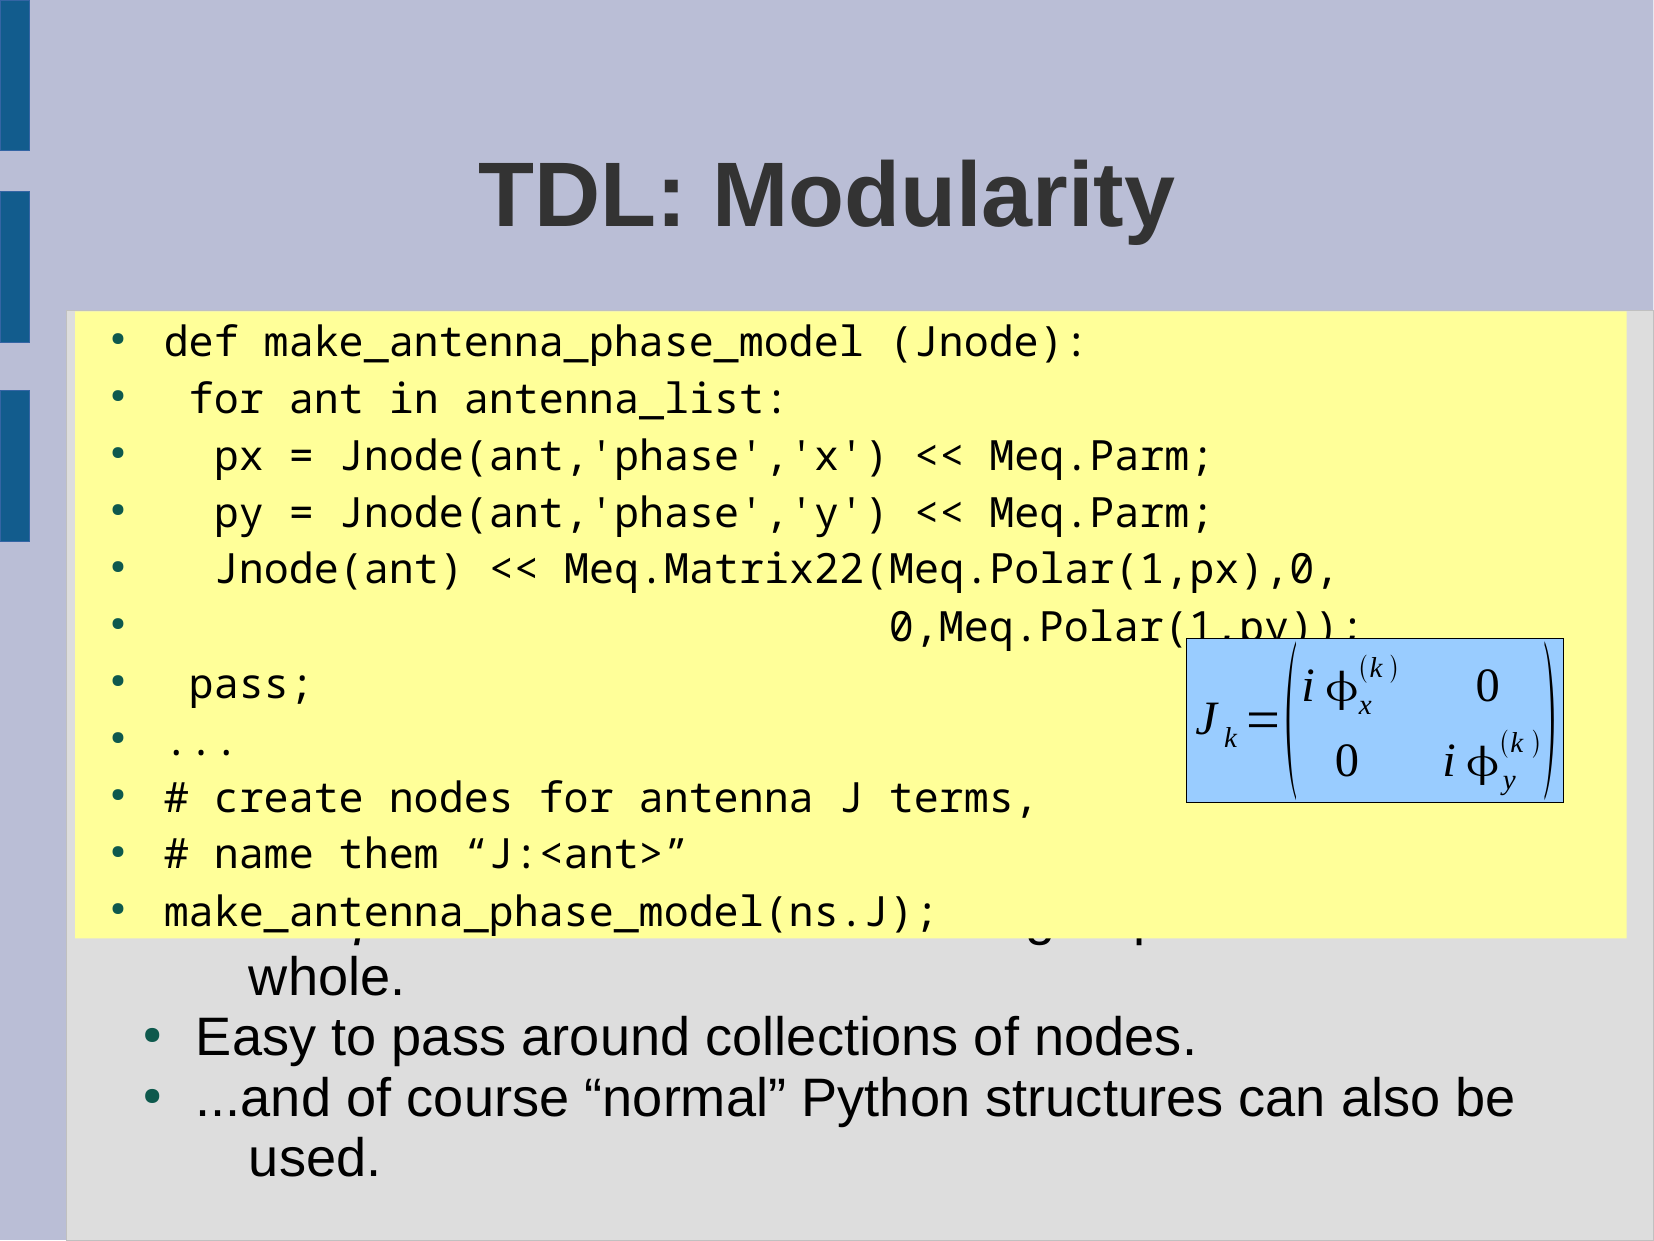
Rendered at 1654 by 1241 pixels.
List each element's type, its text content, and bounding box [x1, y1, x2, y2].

list An unqualified node can refer to a group of nodes as a whole. Easy to pass around collections of nodes. ...and of course “normal” Python structures can also be used. [107, 939, 1590, 1189]
chart [1186, 638, 1564, 803]
title TDL: Modularity [121, 91, 1534, 299]
list def make_antenna_phase_model (Jnode): for ant in antenna_list: px = Jnode(ant,'phase','x') << Meq.Parm; py = Jnode(ant,'phase','y') << Meq.Parm; Jnode(ant) << Meq.Matrix22(Meq.Polar(1,px),0, 0,Meq.Polar(1,py)); pass; ... # create nodes for antenna J terms, # name them “J:<ant>” make_antenna_phase_model(ns.J); [75, 311, 1627, 846]
